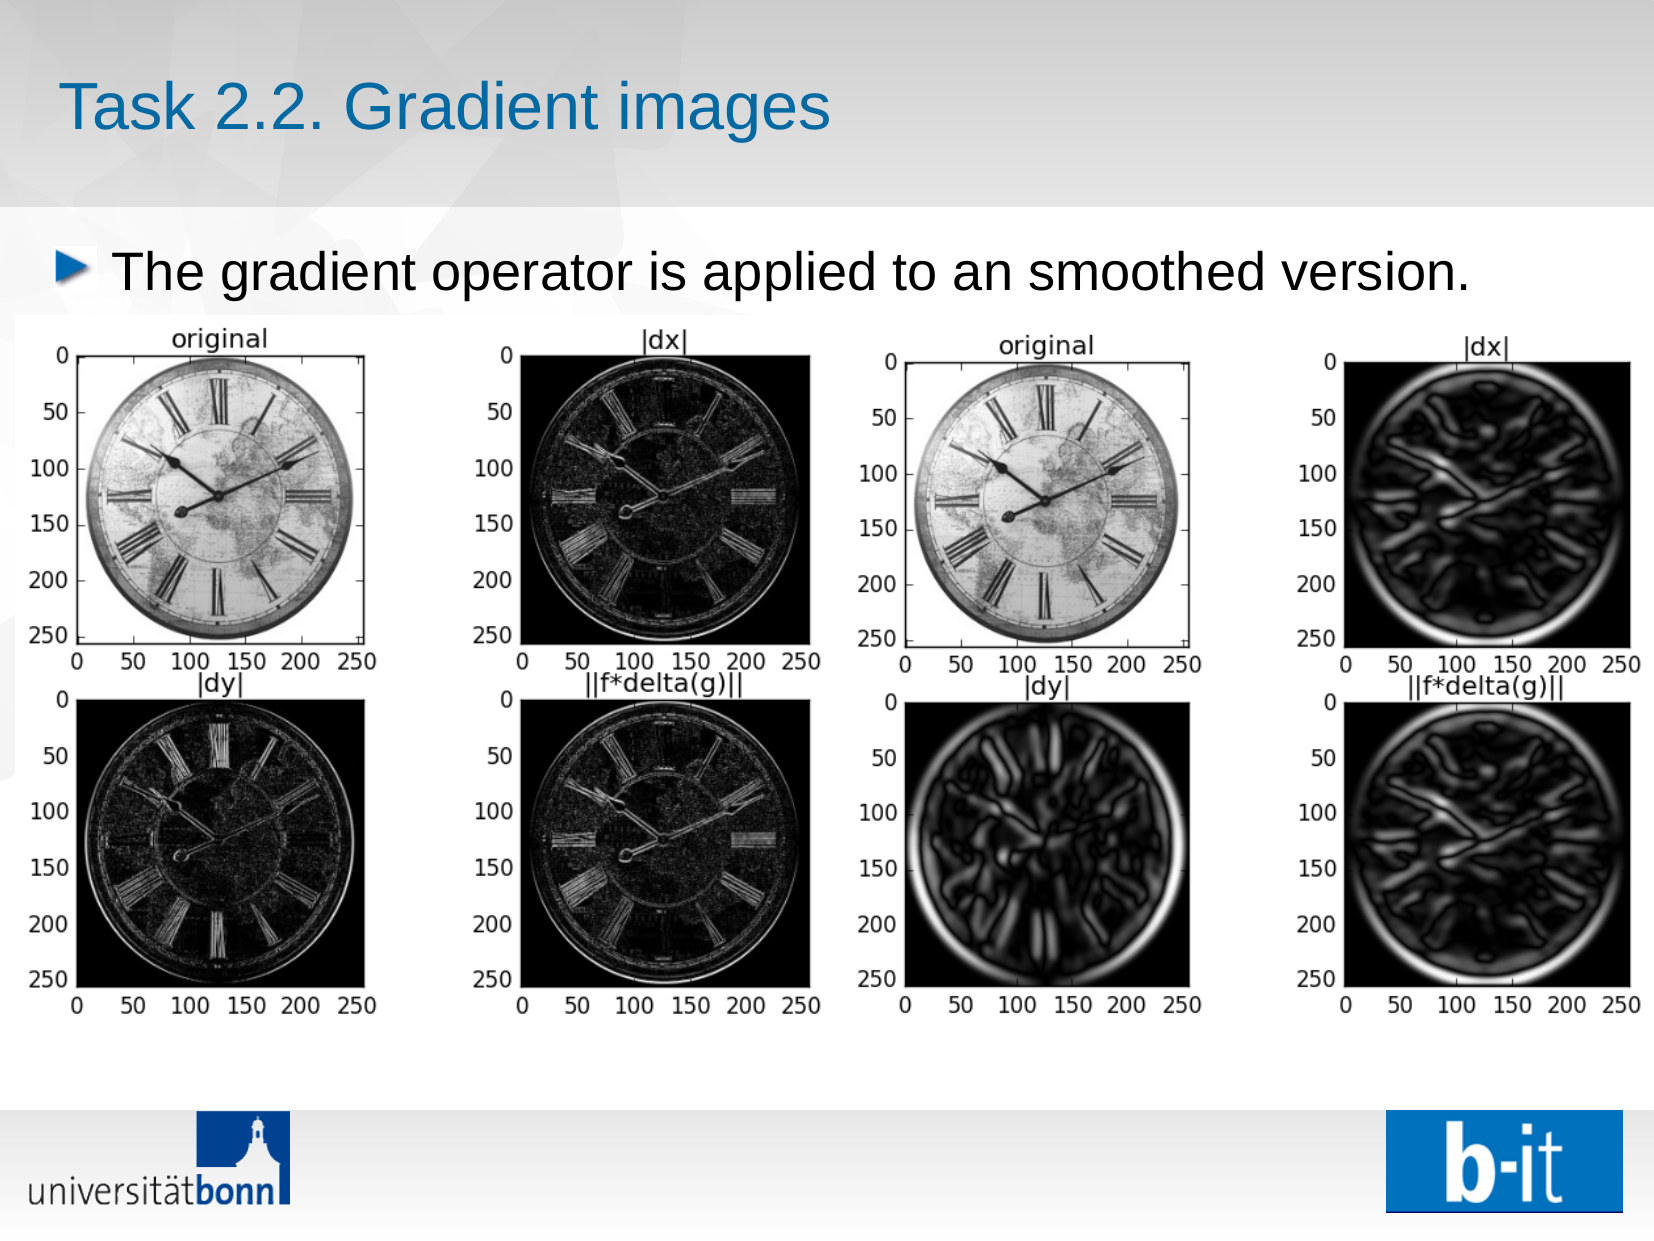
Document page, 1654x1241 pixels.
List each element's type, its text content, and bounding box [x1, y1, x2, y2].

picture [1386, 1110, 1623, 1213]
text_box The gradient operator is applied to an smoothed version. [53, 236, 1589, 956]
text_box Task 2.2. Gradient images [58, 29, 1595, 178]
picture [28, 1087, 290, 1229]
picture [844, 322, 1654, 1030]
picture [0, 0, 835, 1031]
